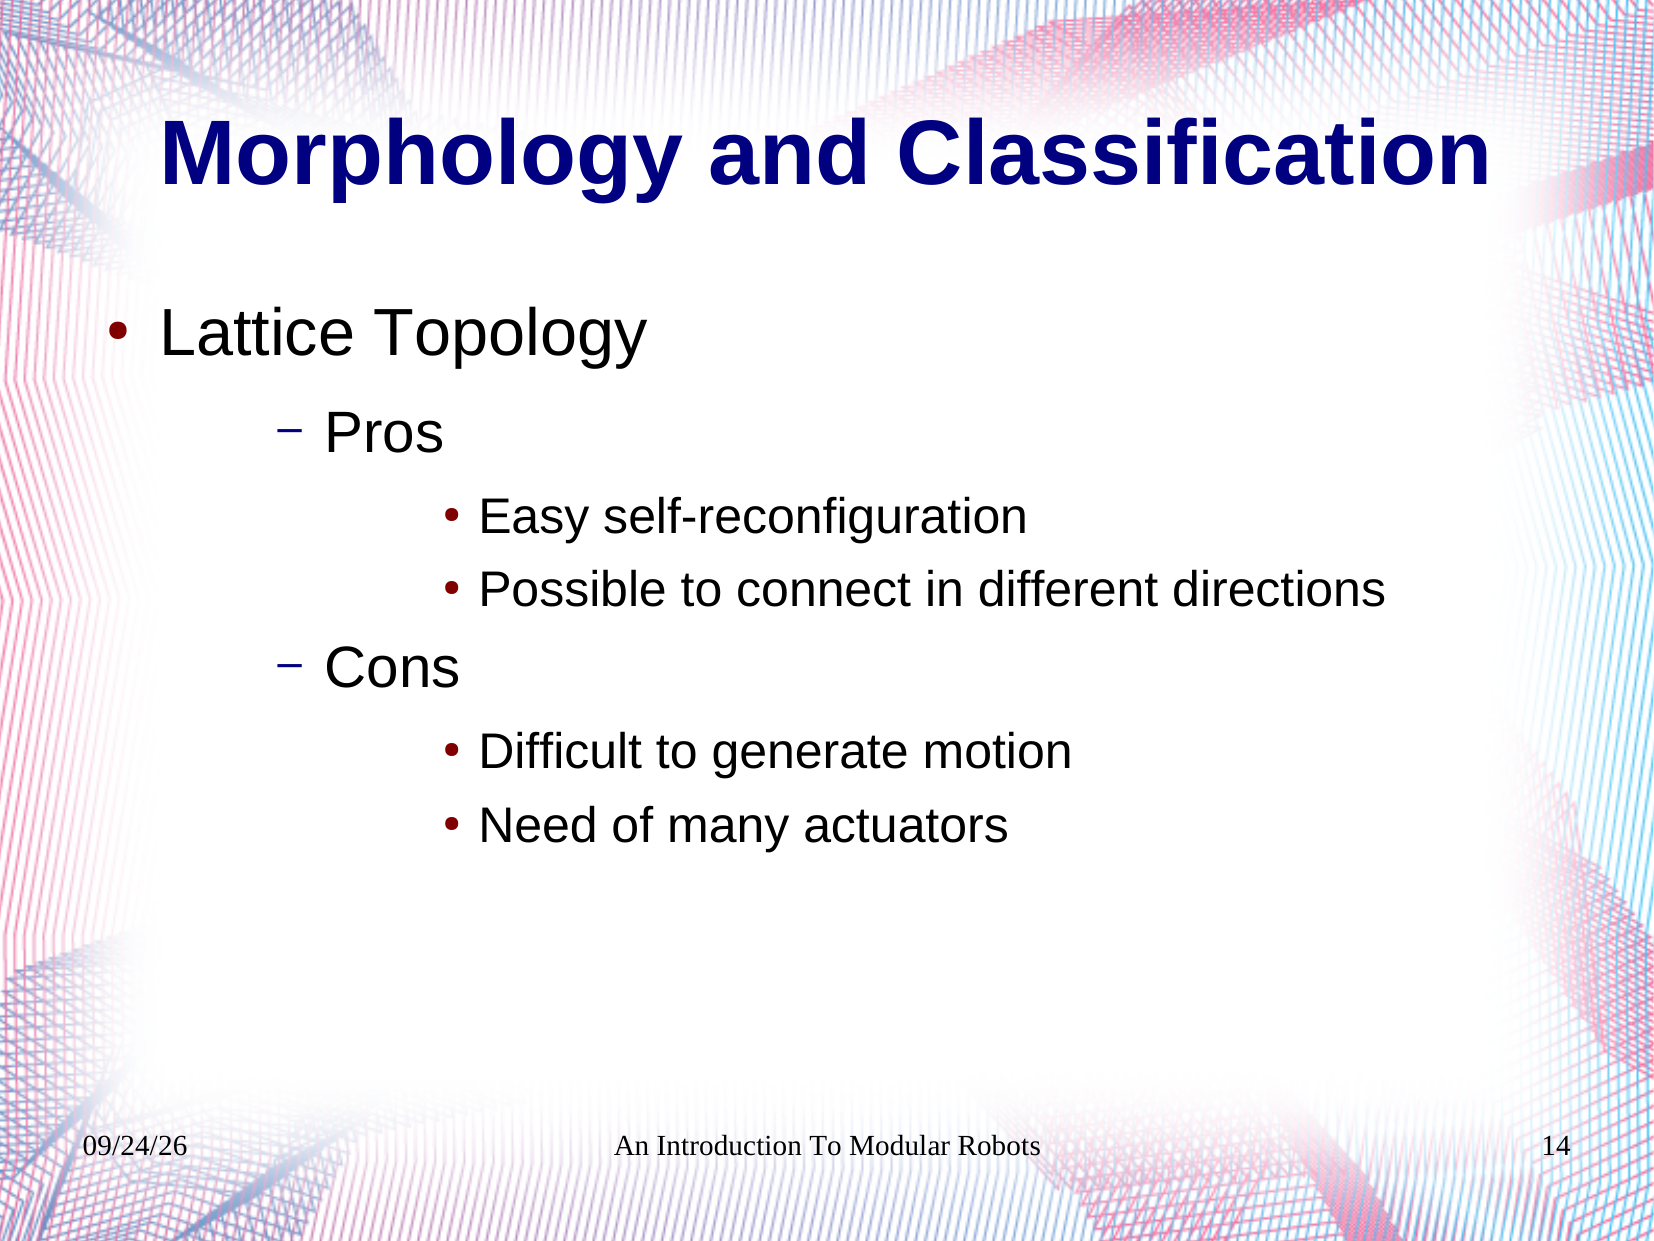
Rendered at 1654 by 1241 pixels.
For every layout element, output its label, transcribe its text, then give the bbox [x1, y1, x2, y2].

list Lattice Topology Pros Easy self-reconfiguration Possible to connect in different directions Cons Difficult to generate motion Need of many actuators [88, 295, 1577, 1114]
picture [0, 0, 1654, 1241]
title Morphology and Classification [82, 49, 1571, 257]
